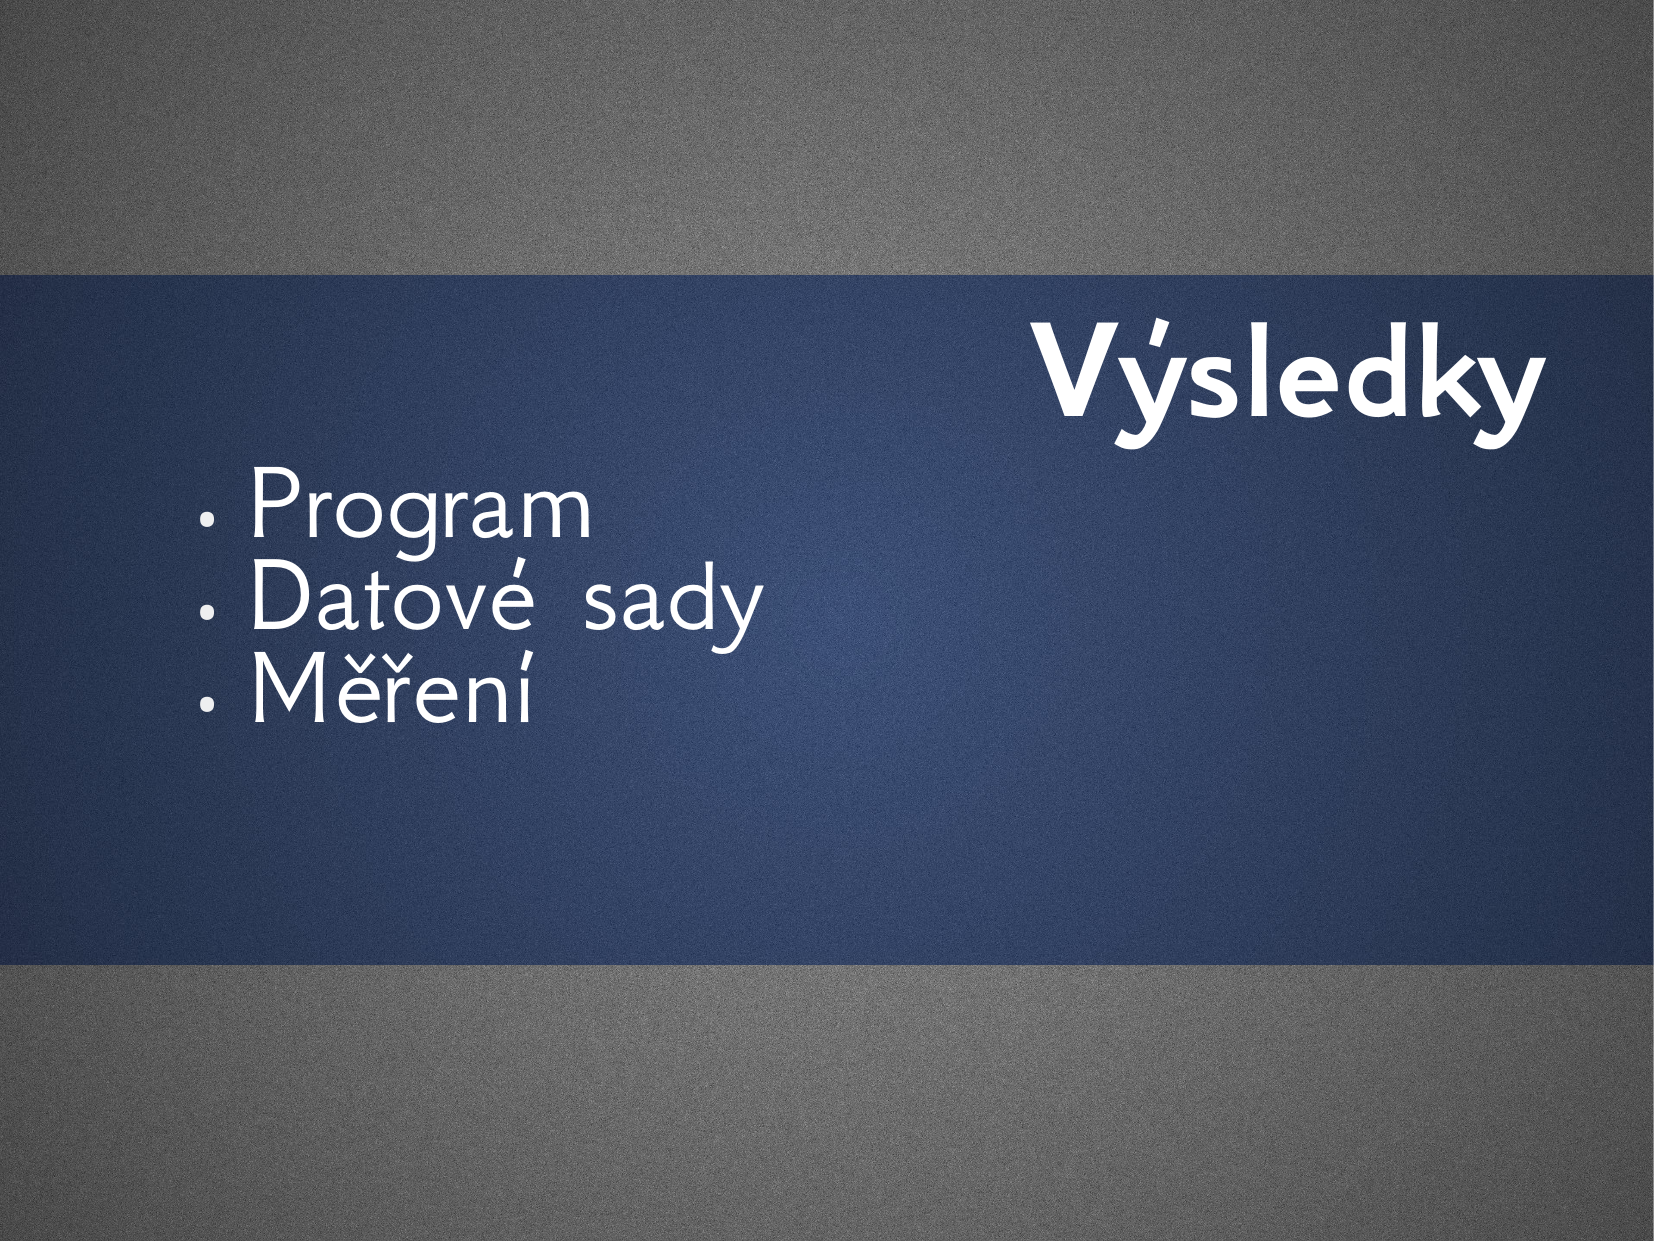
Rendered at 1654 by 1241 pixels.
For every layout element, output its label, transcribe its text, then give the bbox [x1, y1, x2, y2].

picture [0, 0, 1654, 1241]
text_box Program Datové sady Měření [160, 462, 1203, 1094]
text_box Výsledky [446, 315, 1561, 654]
